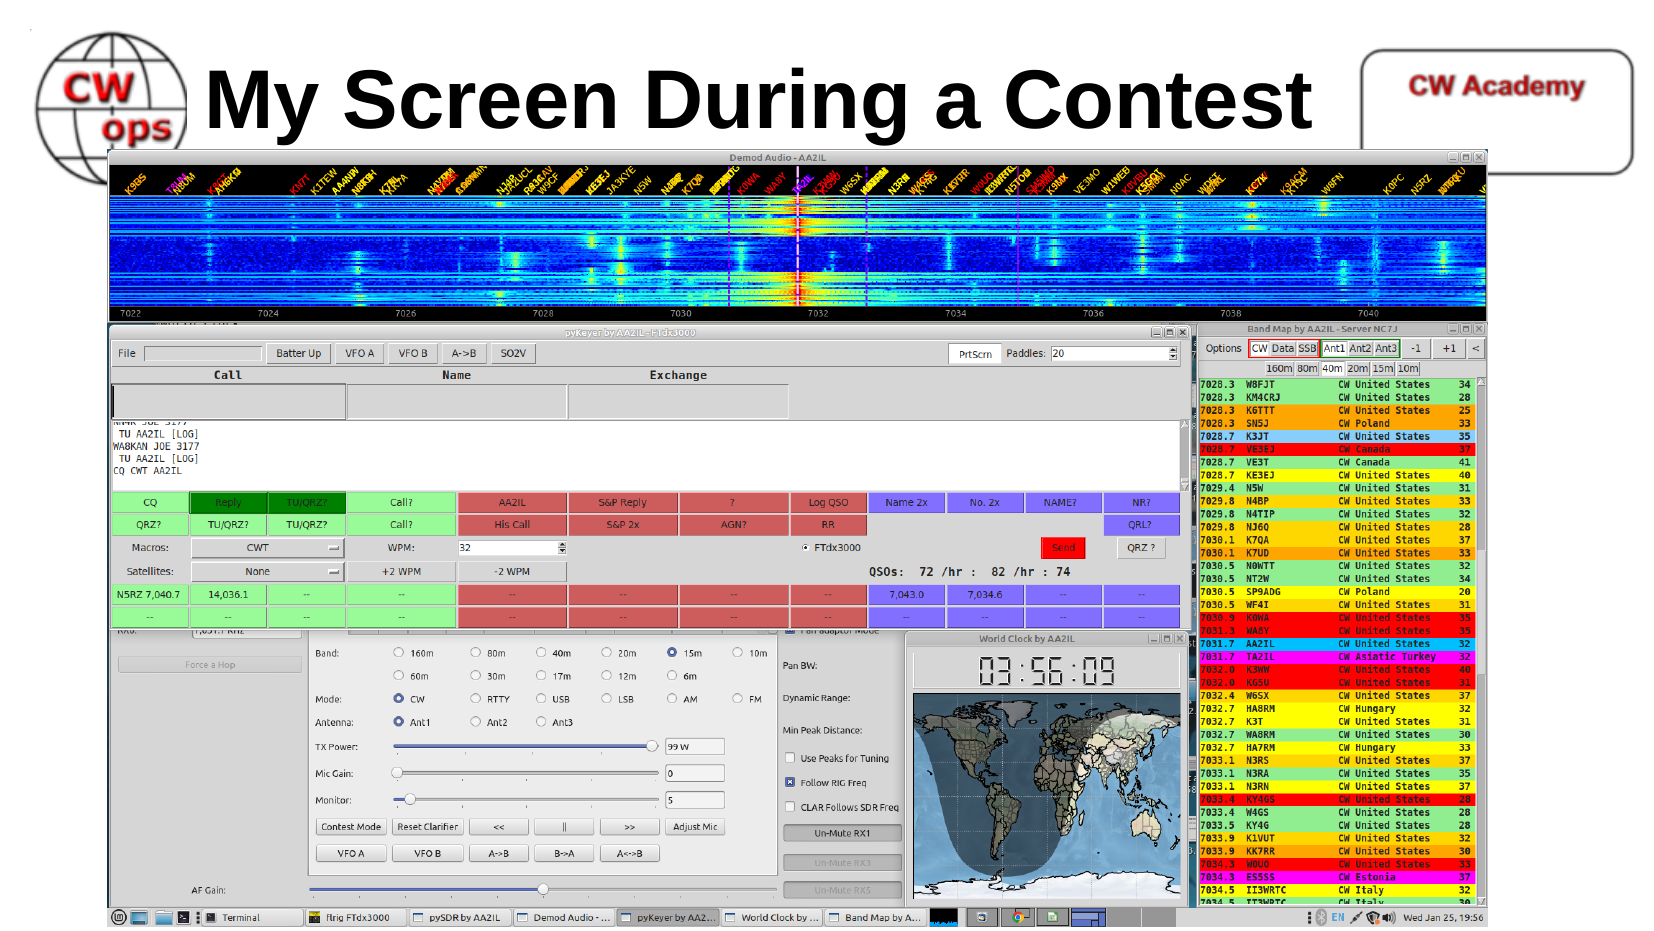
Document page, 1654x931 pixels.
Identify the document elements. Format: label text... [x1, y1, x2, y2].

picture [30, 37, 1640, 927]
title My Screen During a Contest [15, 22, 1504, 178]
